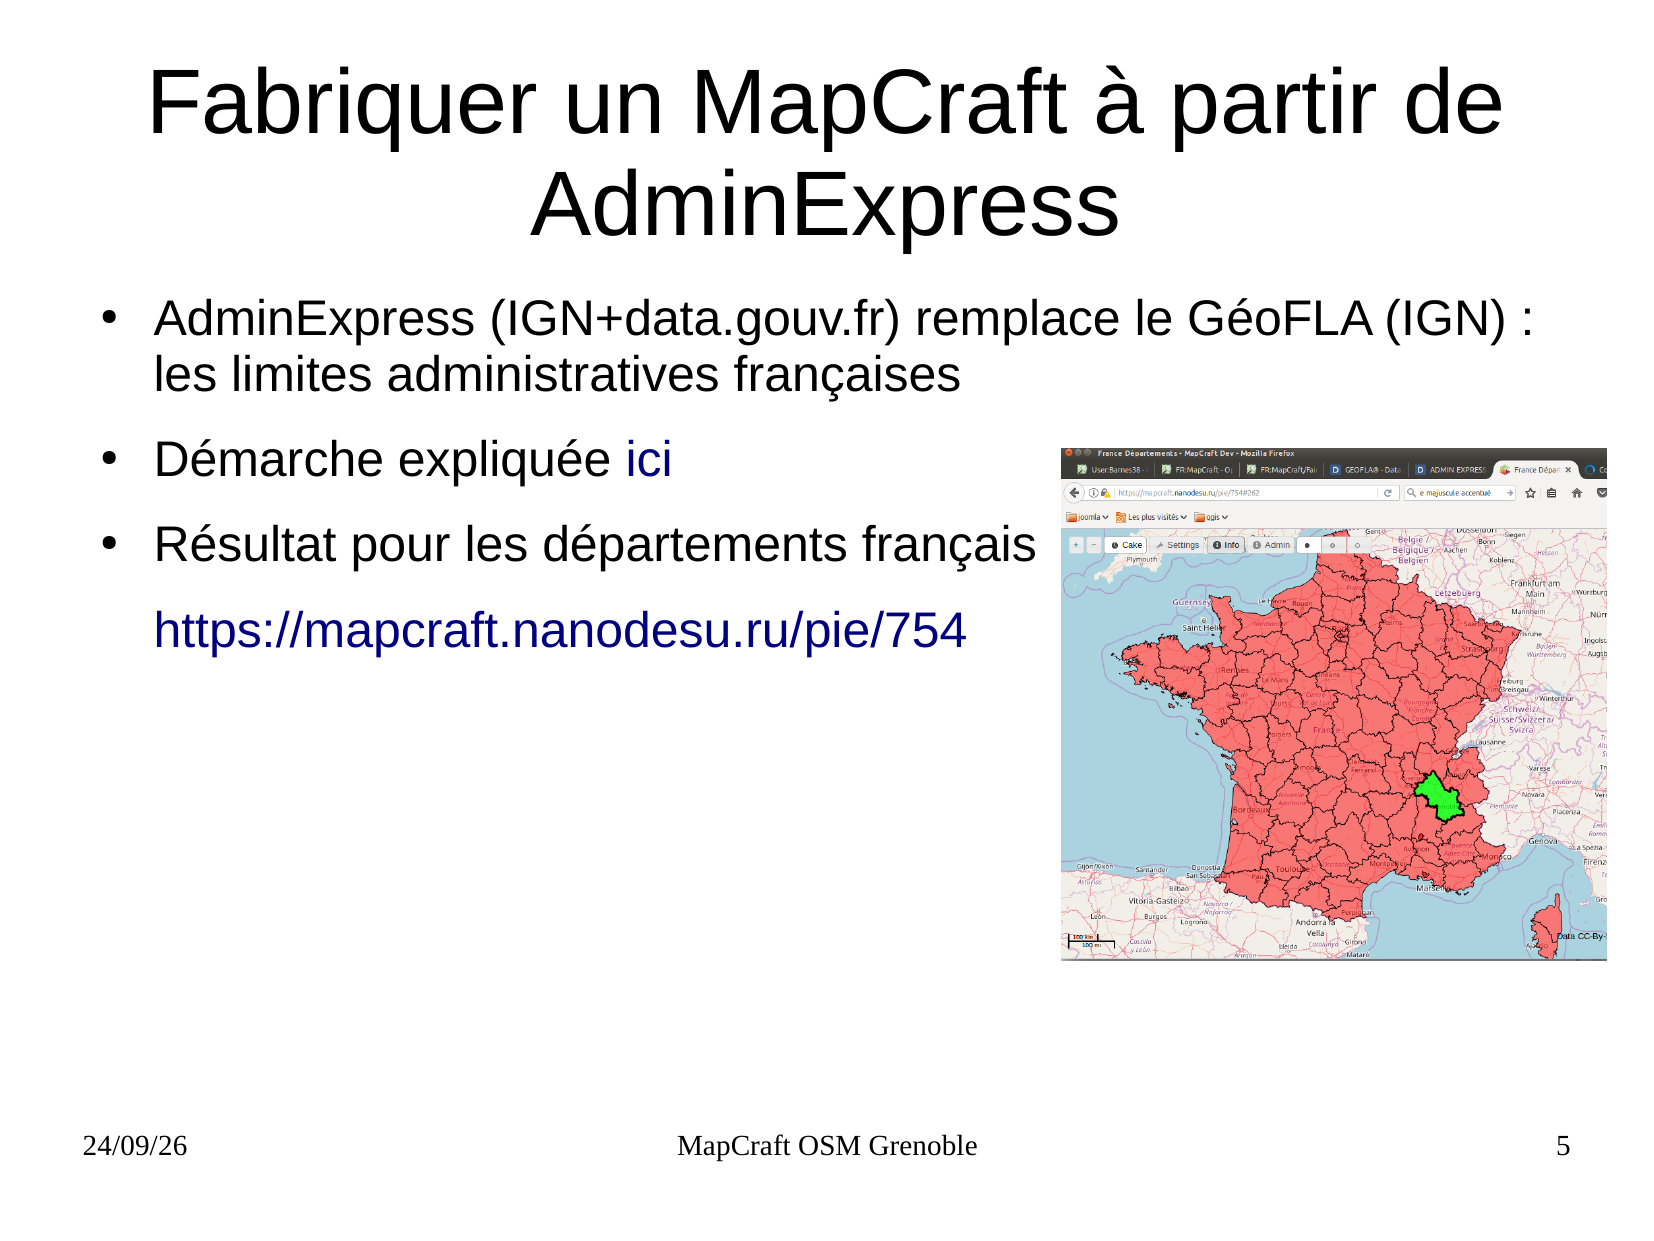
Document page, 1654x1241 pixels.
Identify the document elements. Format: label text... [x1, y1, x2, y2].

picture [1061, 448, 1607, 962]
list AdminExpress (IGN+data.gouv.fr) remplace le GéoFLA (IGN) : les limites administratives françaises Démarche expliquée ici Résultat pour les départements français https://mapcraft.nanodesu.ru/pie/754 [82, 290, 1571, 1010]
title Fabriquer un MapCraft à partir de AdminExpress [82, 49, 1571, 257]
